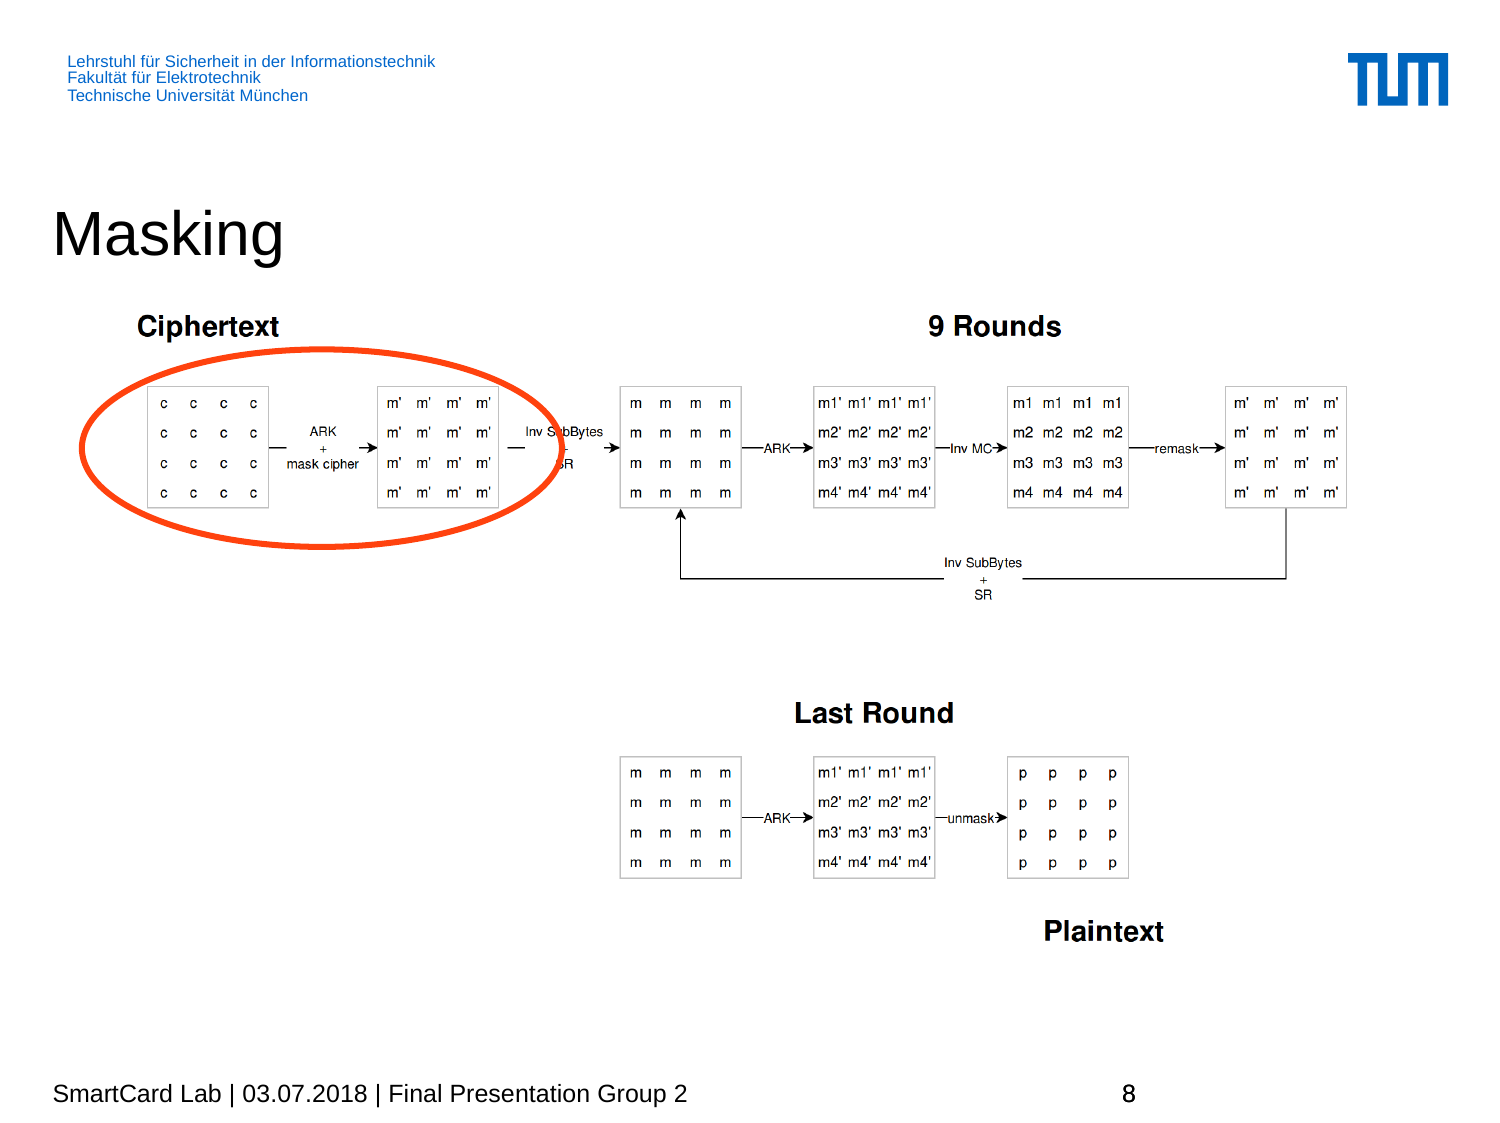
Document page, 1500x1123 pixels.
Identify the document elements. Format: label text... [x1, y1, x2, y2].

picture [135, 299, 1348, 956]
text_box SmartCard Lab | 03.07.2018 | Final Presentation Group 2 [52, 1062, 1116, 1123]
title Masking [52, 192, 1453, 268]
text_box <number> [1122, 1062, 1459, 1123]
picture [135, 353, 558, 543]
